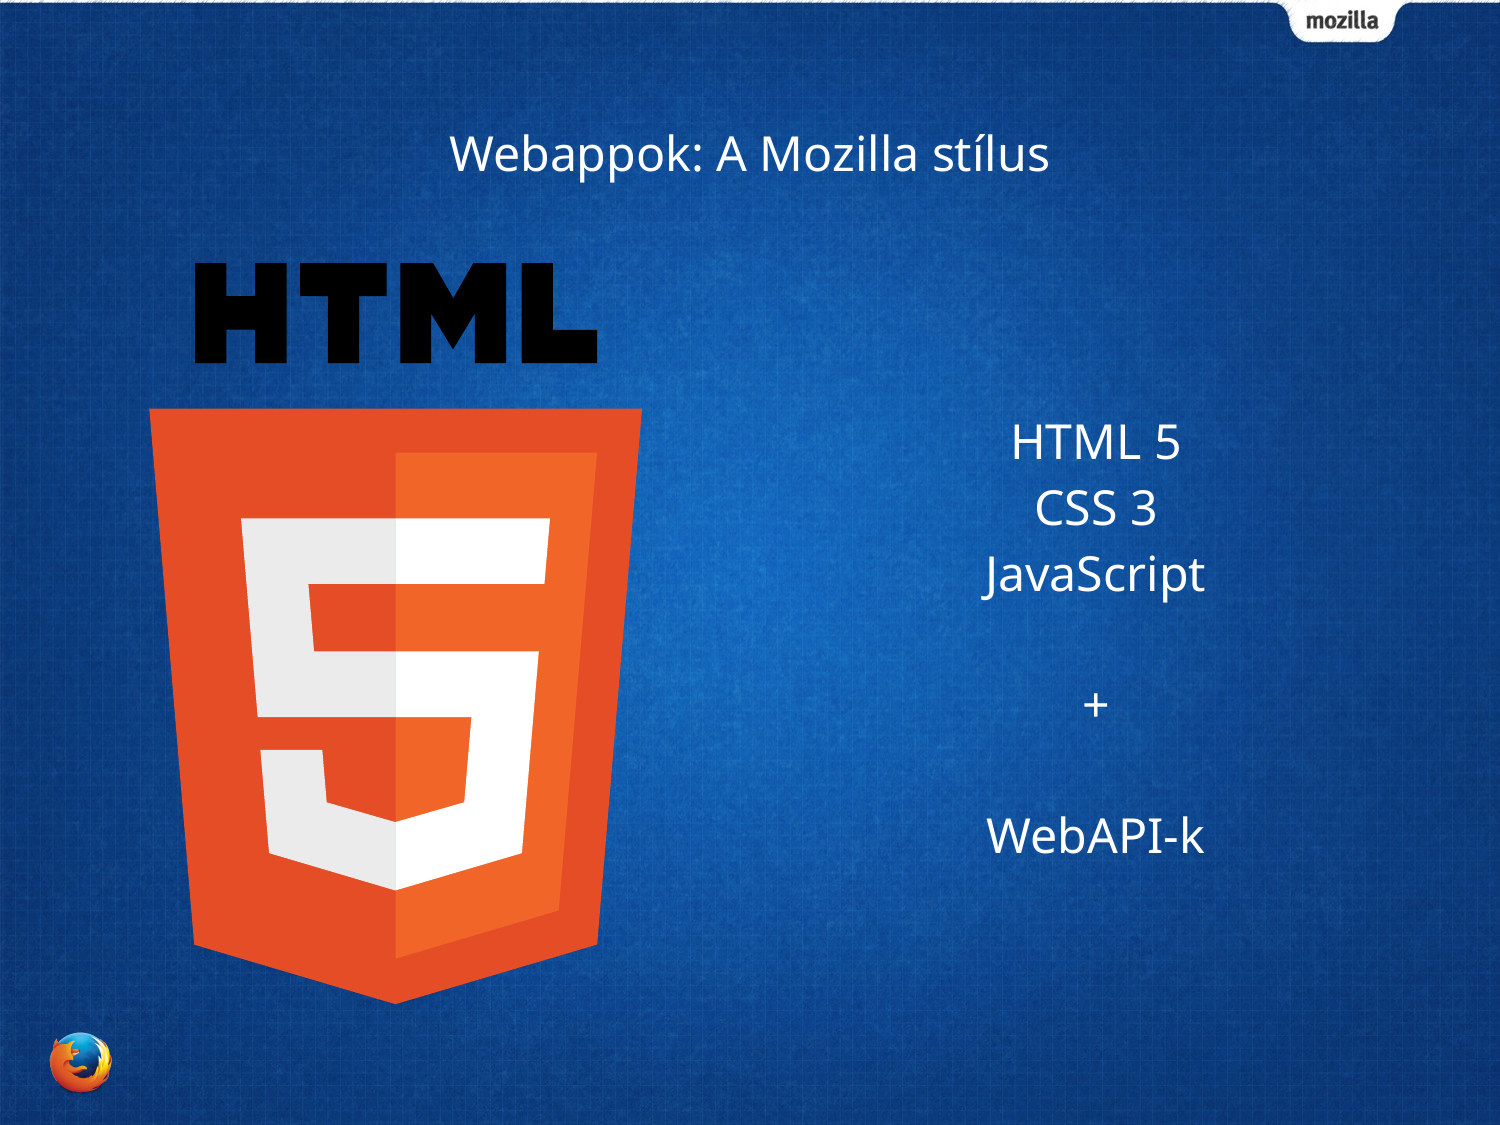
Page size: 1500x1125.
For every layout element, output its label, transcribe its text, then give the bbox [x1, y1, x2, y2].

title Webappok: A Mozilla stílus [75, 45, 1425, 233]
picture [0, 0, 1500, 1125]
list HTML 5 CSS 3 JavaScript + WebAPI-k [766, 262, 1426, 1005]
